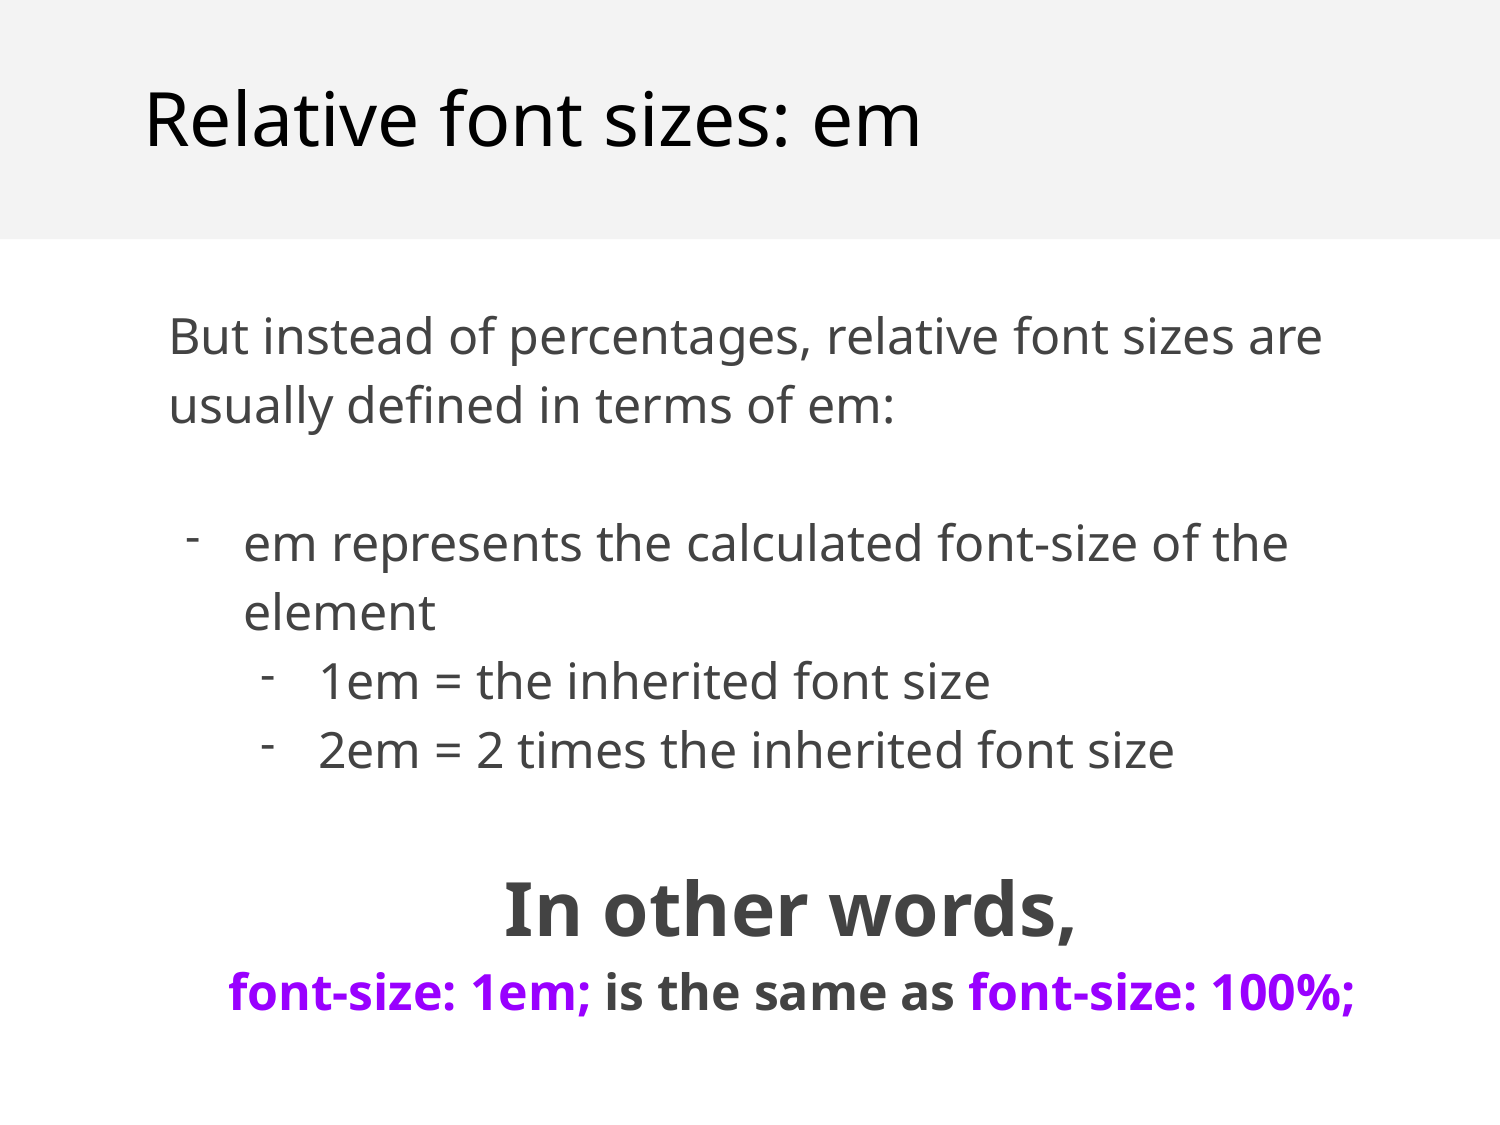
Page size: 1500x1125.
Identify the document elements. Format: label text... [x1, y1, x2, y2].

list But instead of percentages, relative font sizes are usually defined in terms of em: em represents the calculated font-size of the element 1em = the inherited font size 2em = 2 times the inherited font size In other words, font-size: 1em; is the same as font-size: 100%; [153, 280, 1431, 1027]
title Relative font sizes: em [128, 56, 1372, 183]
